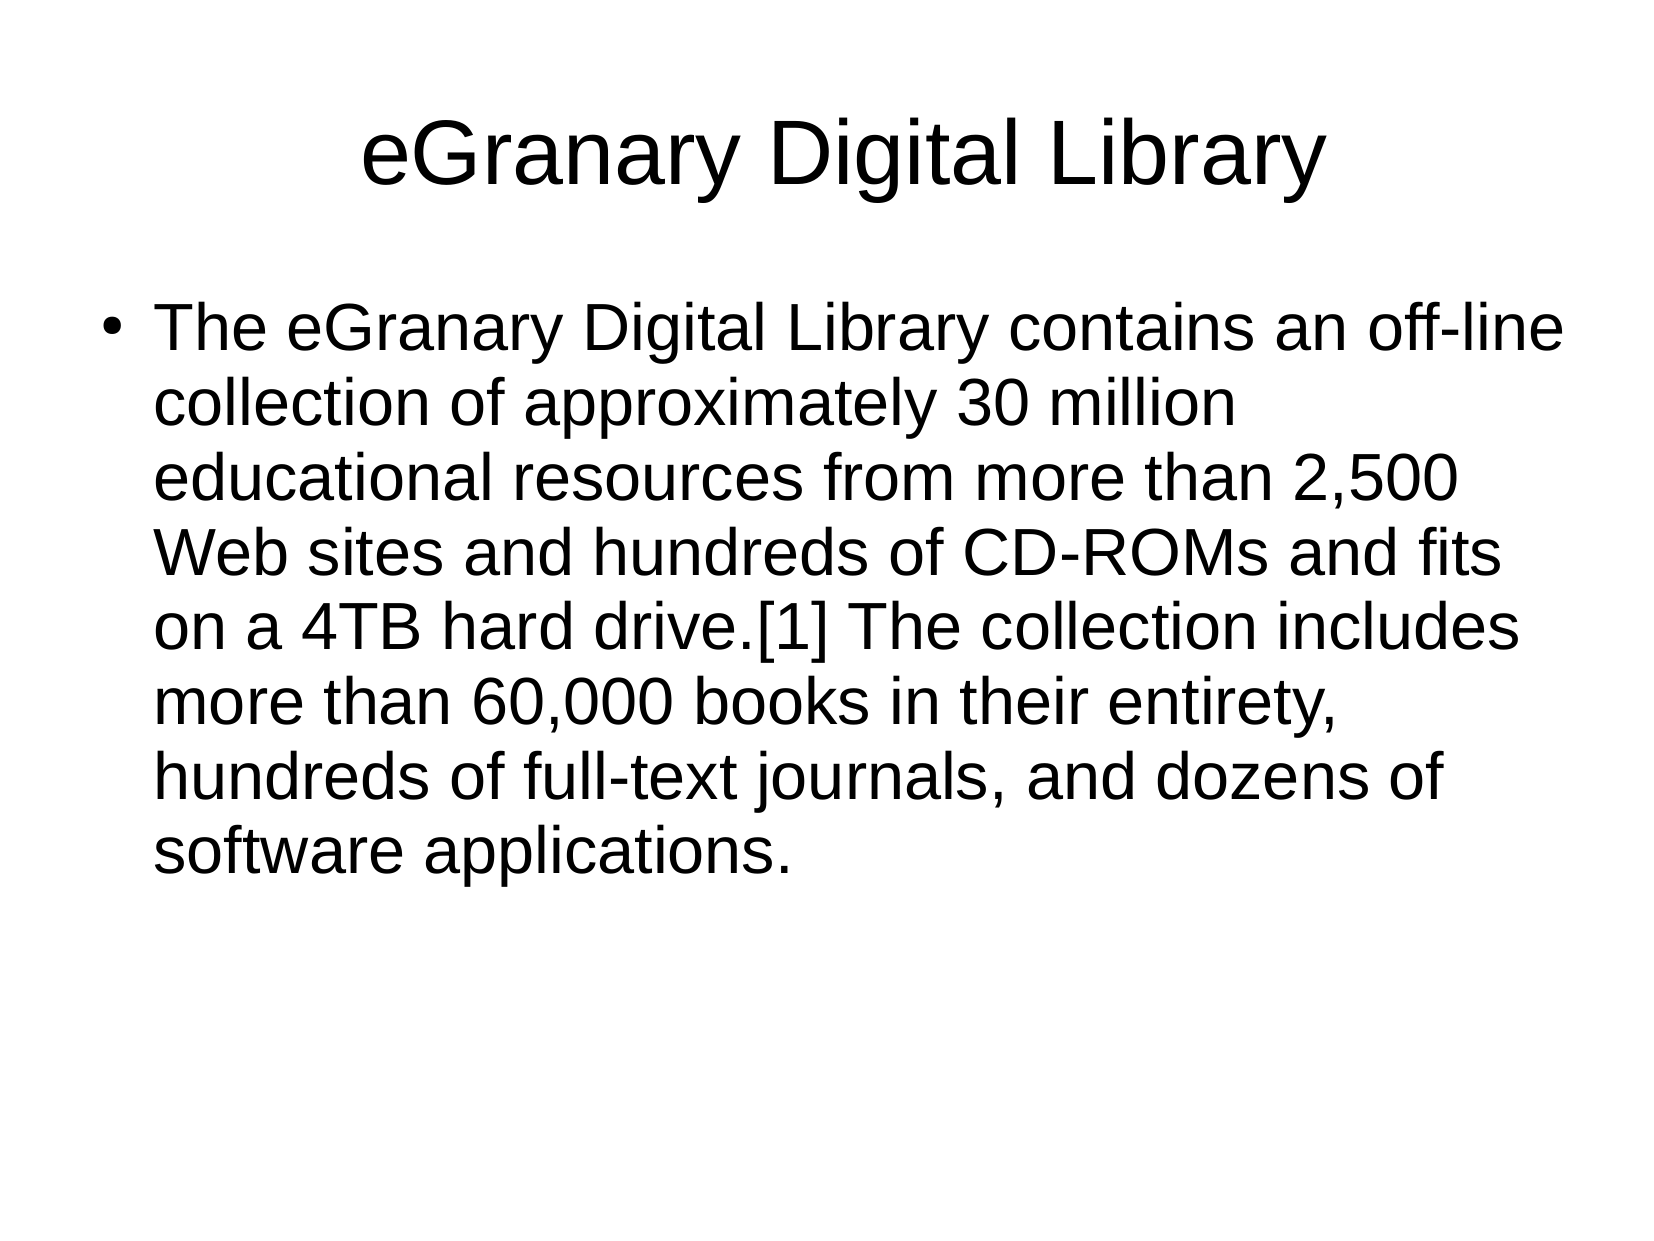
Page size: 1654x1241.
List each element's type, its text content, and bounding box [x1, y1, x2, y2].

title eGranary Digital Library [82, 49, 1571, 257]
list The eGranary Digital Library contains an off-line collection of approximately 30 million educational resources from more than 2,500 Web sites and hundreds of CD-ROMs and fits on a 4TB hard drive.[1] The collection includes more than 60,000 books in their entirety, hundreds of full-text journals, and dozens of software applications. [82, 290, 1571, 1010]
